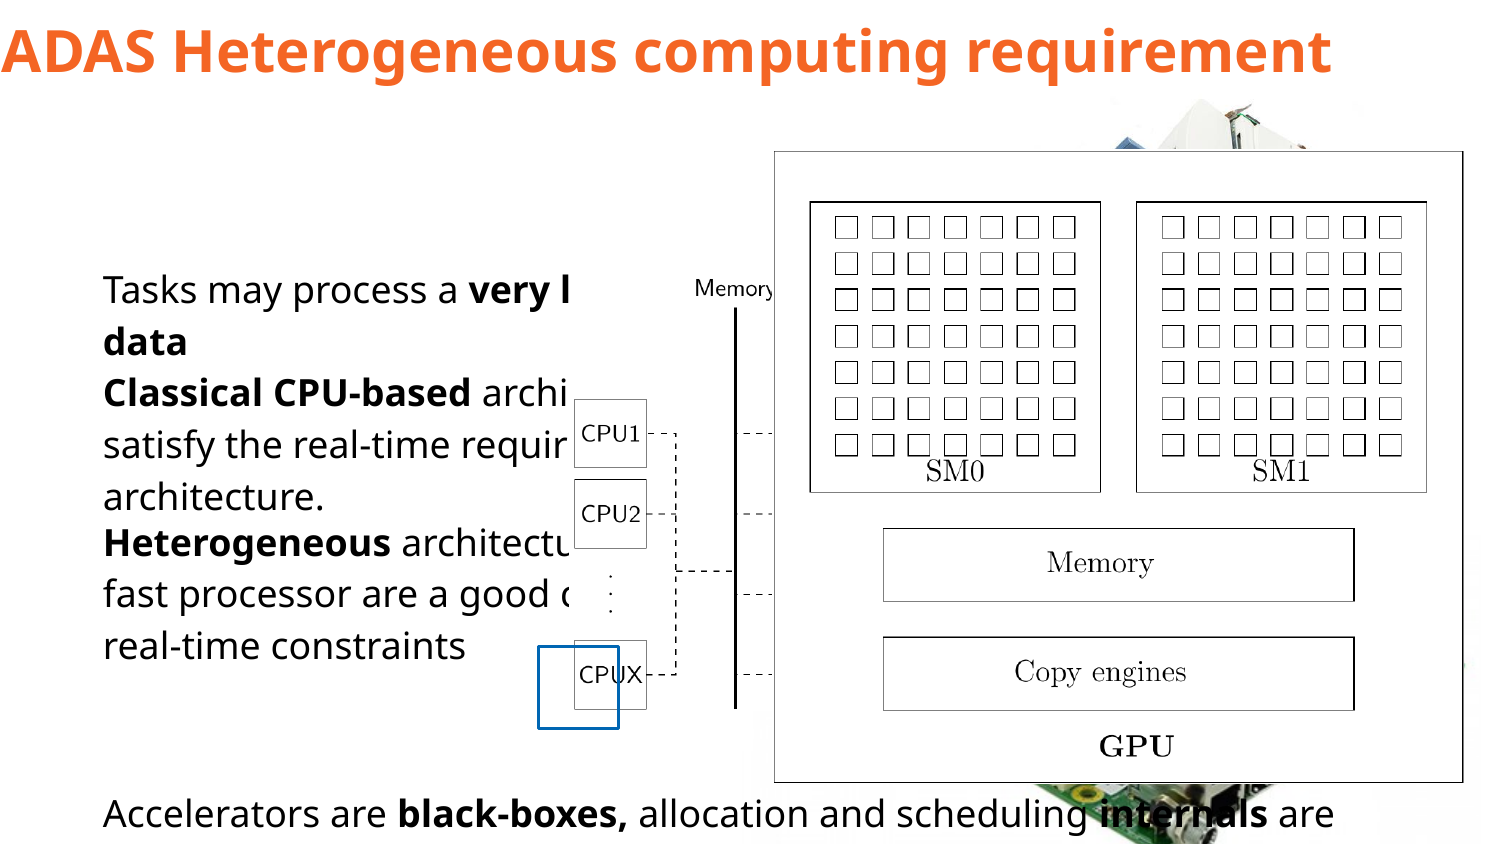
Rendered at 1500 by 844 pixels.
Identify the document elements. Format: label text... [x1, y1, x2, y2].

title Classical CPU-based architectures can not satisfy the real-time requirements of such architecture. [87, 347, 569, 445]
title Accelerators are black-boxes, allocation and scheduling internals are hidden [87, 716, 1441, 844]
title Tasks may process a very large amount of data [87, 244, 772, 347]
picture [569, 648, 617, 711]
title ADAS Heterogeneous computing requirement [0, 0, 1500, 125]
title Heterogeneous architectures, use dedicated fast processor are a good candidate to meet real-time constraints [87, 445, 569, 716]
title Heterogeneous architectures, use dedicated fast processor are a good candidate to meet real-time constraints [540, 648, 617, 716]
picture [569, 125, 1500, 844]
